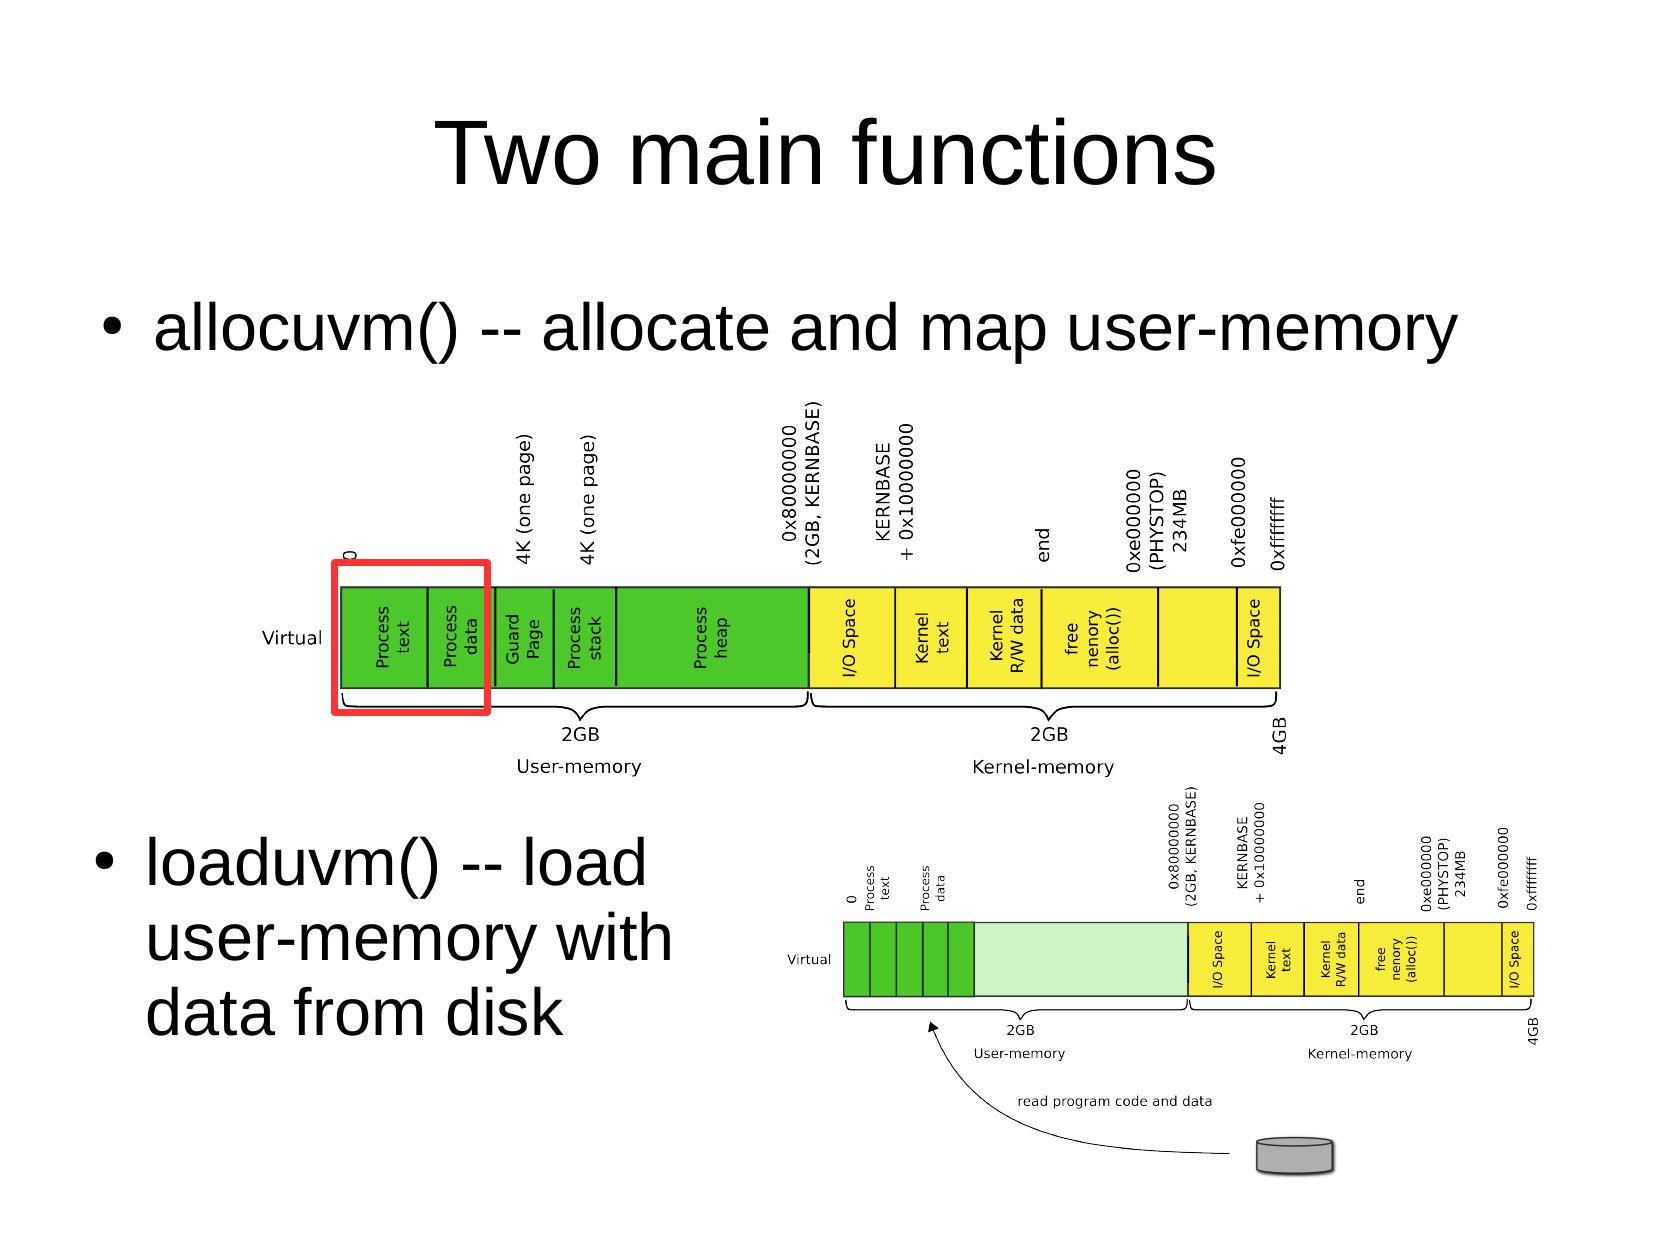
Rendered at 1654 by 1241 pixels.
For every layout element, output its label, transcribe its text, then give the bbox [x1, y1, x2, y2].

picture [262, 402, 1286, 777]
title Two main functions [82, 49, 1571, 257]
picture [787, 787, 1538, 1180]
list loaduvm() -- load user-memory with data from disk [75, 825, 787, 1163]
list allocuvm() -- allocate and map user-memory [82, 290, 1571, 413]
